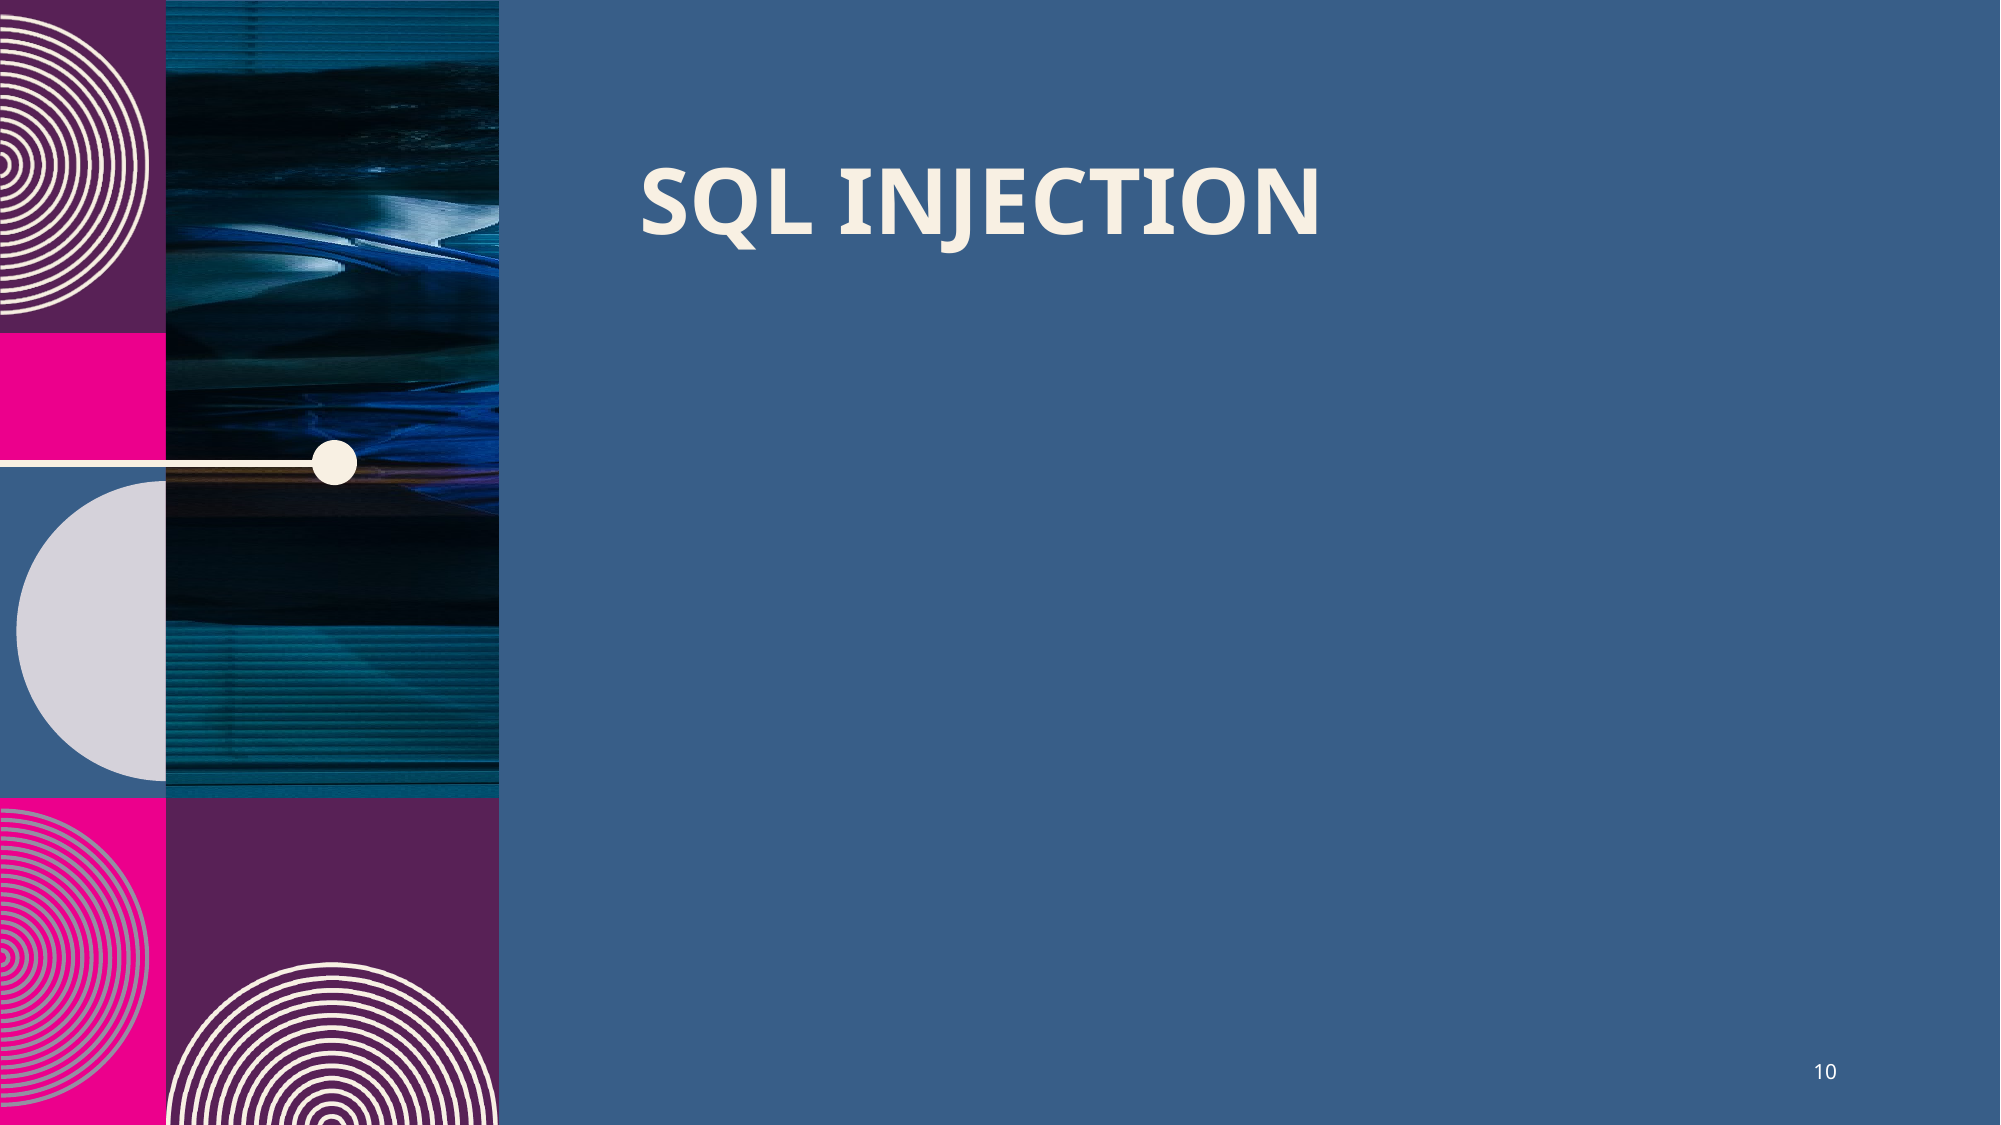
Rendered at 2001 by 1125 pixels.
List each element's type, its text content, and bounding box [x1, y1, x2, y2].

text_box [312, 440, 357, 486]
picture [193, 289, 214, 295]
text_box [1798, 1042, 1874, 1103]
picture [165, 762, 499, 769]
picture [216, 286, 224, 292]
picture [293, 286, 307, 291]
title Sql injection [624, 147, 1873, 481]
picture [165, 62, 499, 626]
